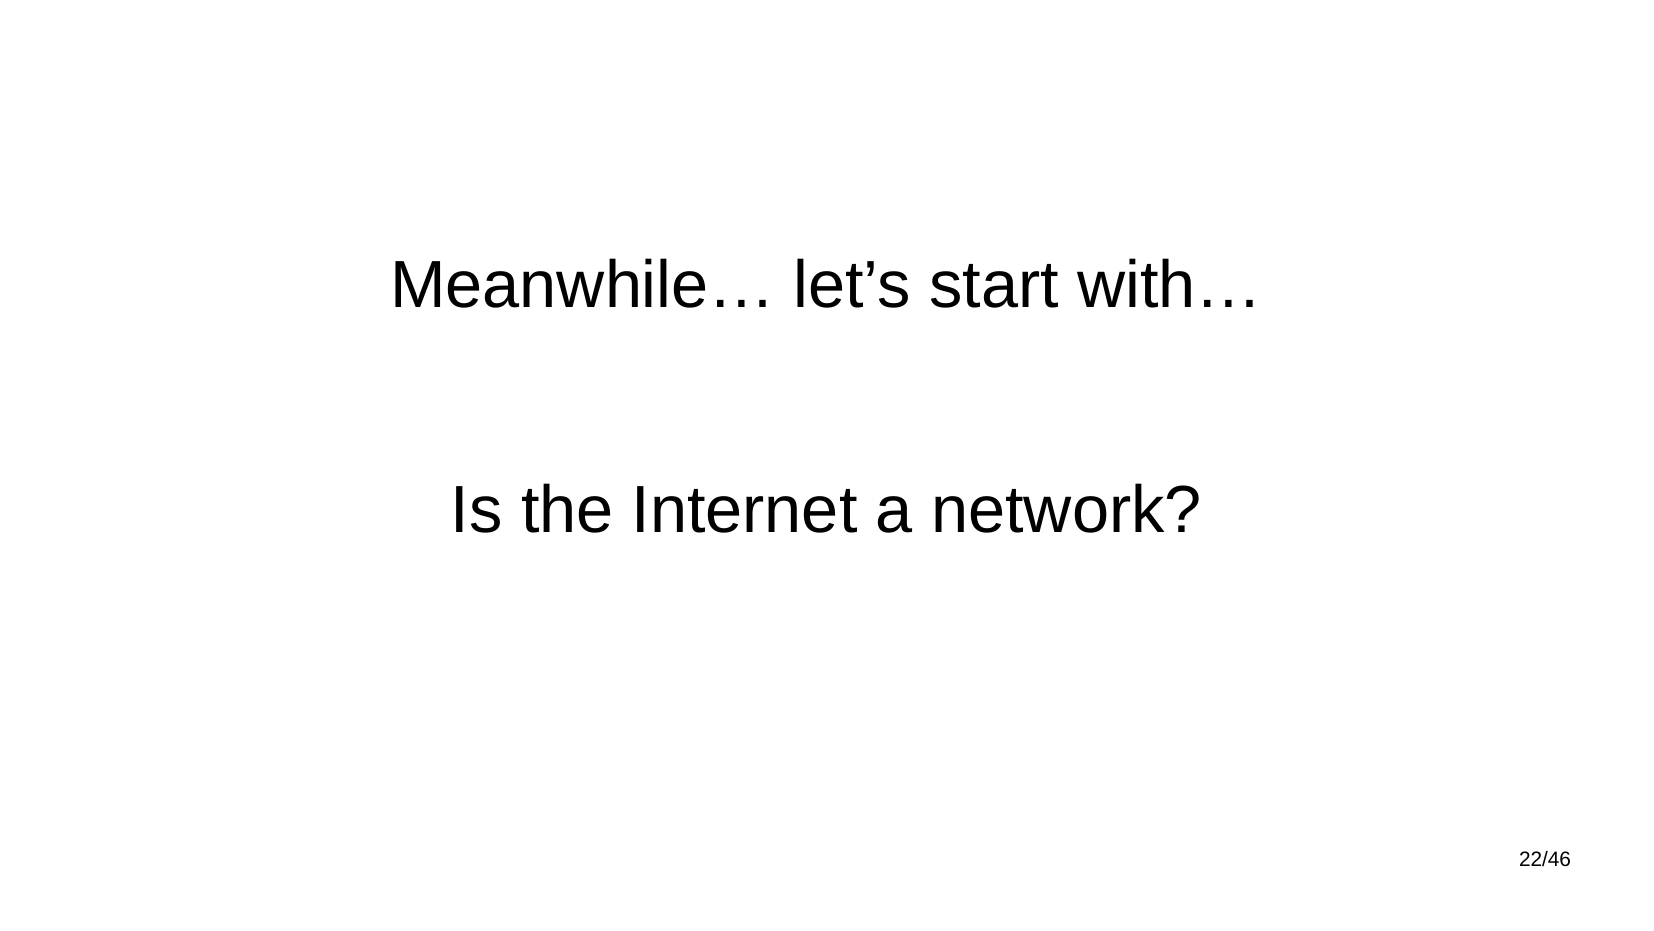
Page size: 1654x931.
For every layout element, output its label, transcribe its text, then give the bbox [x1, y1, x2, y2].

subtitle Meanwhile… let’s start with… Is the Internet a network? [82, 37, 1571, 757]
